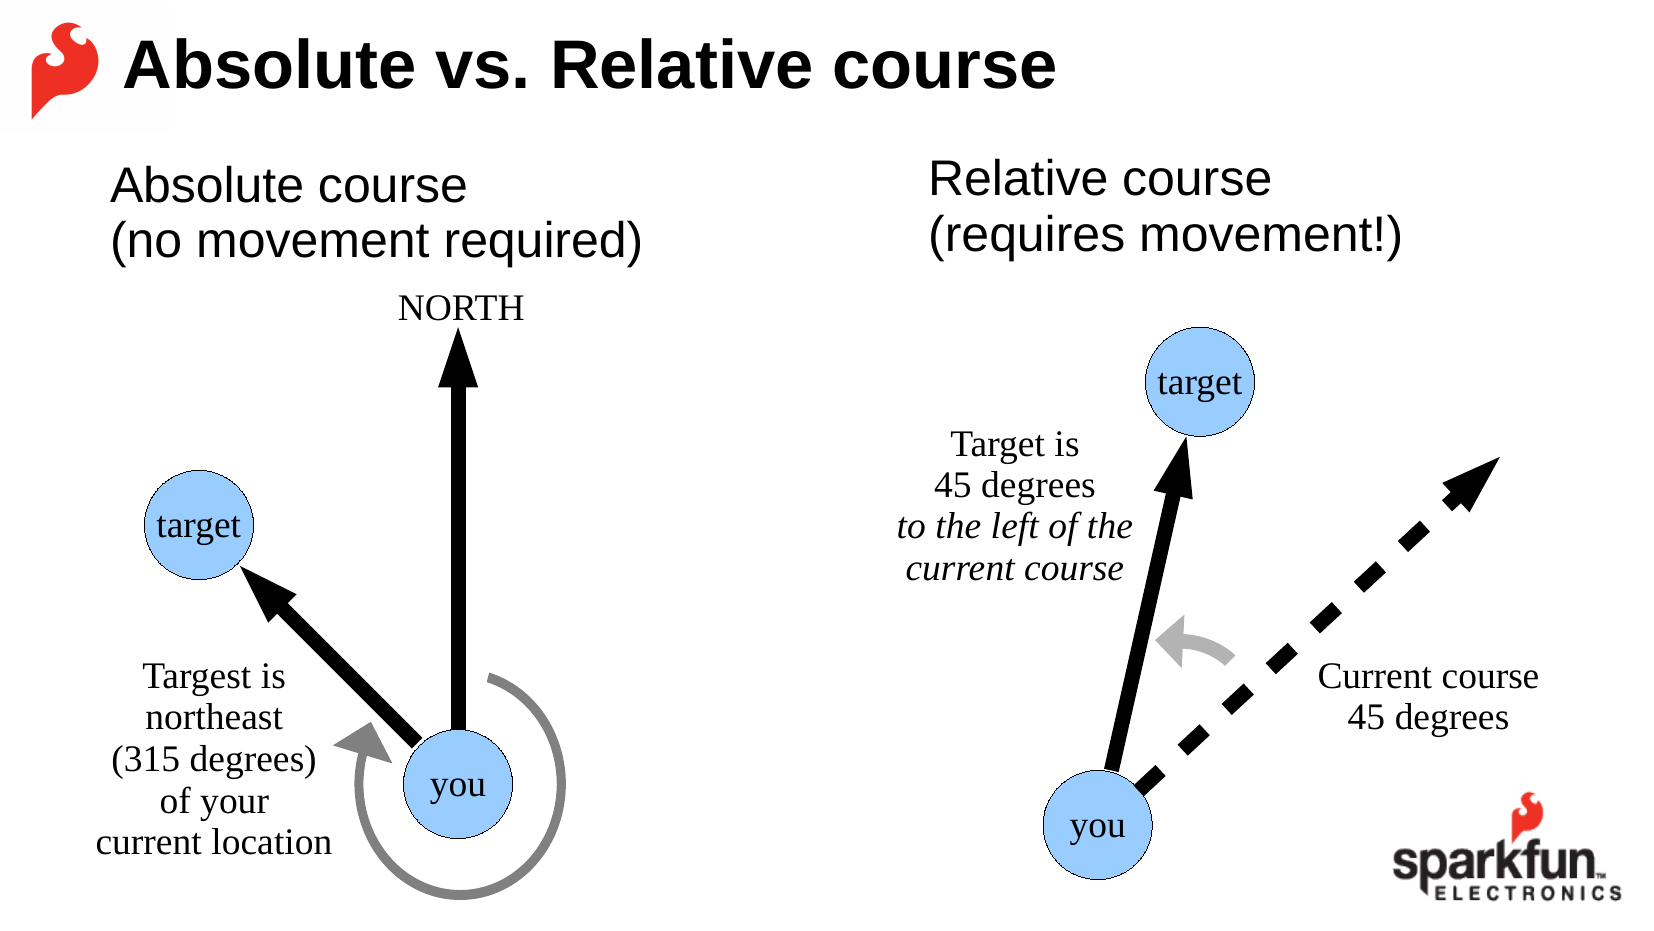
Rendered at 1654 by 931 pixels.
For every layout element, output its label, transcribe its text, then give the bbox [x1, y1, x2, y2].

title Absolute vs. Relative course [122, 26, 1546, 104]
text_box Targest is northeast (315 degrees) of your current location [80, 647, 348, 876]
text_box Target is 45 degrees to the left of the current course [881, 415, 1149, 635]
text_box you [403, 729, 513, 839]
text_box [332, 672, 566, 901]
picture [1363, 749, 1651, 926]
text_box Current course 45 degrees [1302, 647, 1555, 842]
text_box NORTH [383, 279, 540, 337]
list Absolute course (no movement required) [109, 156, 648, 316]
picture [0, 5, 171, 133]
text_box you [1043, 770, 1153, 880]
text_box target [1145, 327, 1255, 437]
list Relative course (requires movement!) [928, 150, 1466, 309]
text_box [1155, 614, 1236, 669]
text_box target [144, 470, 254, 580]
